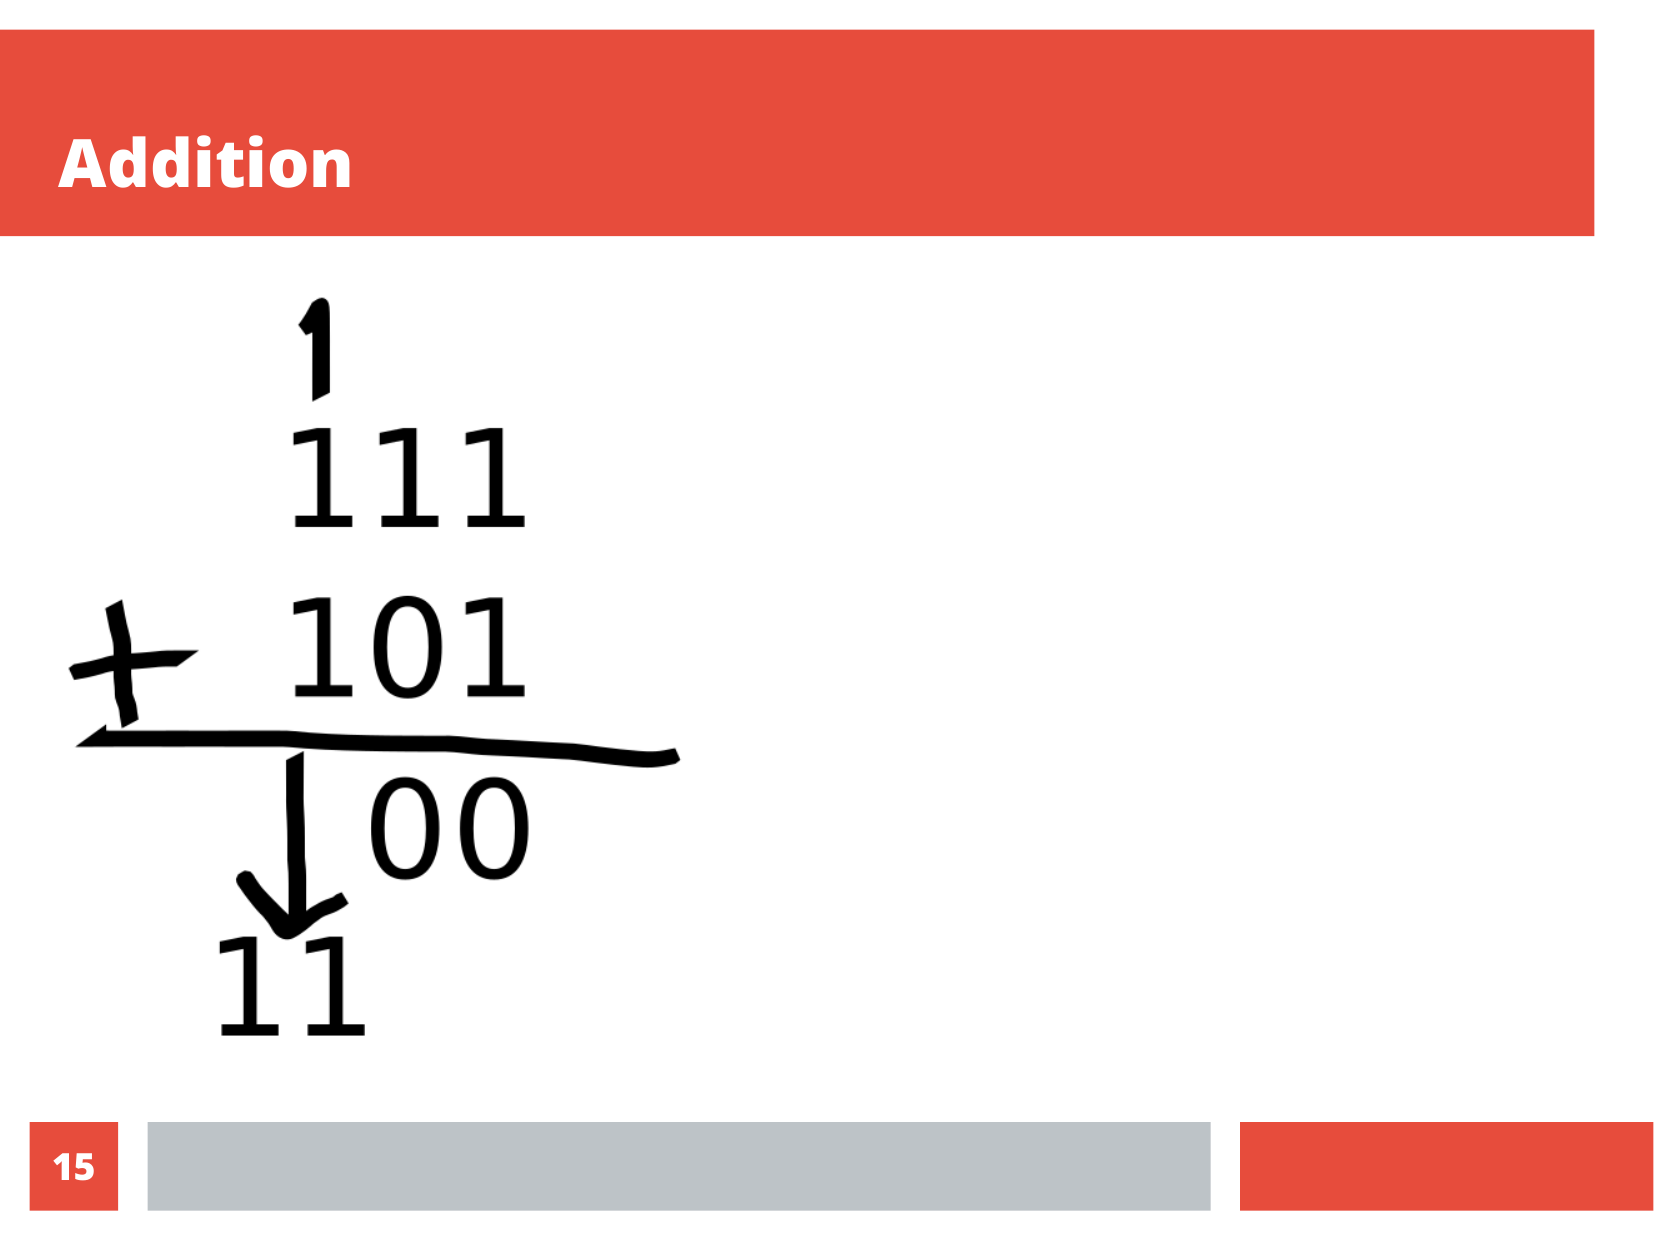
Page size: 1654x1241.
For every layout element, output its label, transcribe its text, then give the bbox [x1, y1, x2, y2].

picture [30, 254, 700, 1057]
title Addition [59, 59, 1595, 207]
